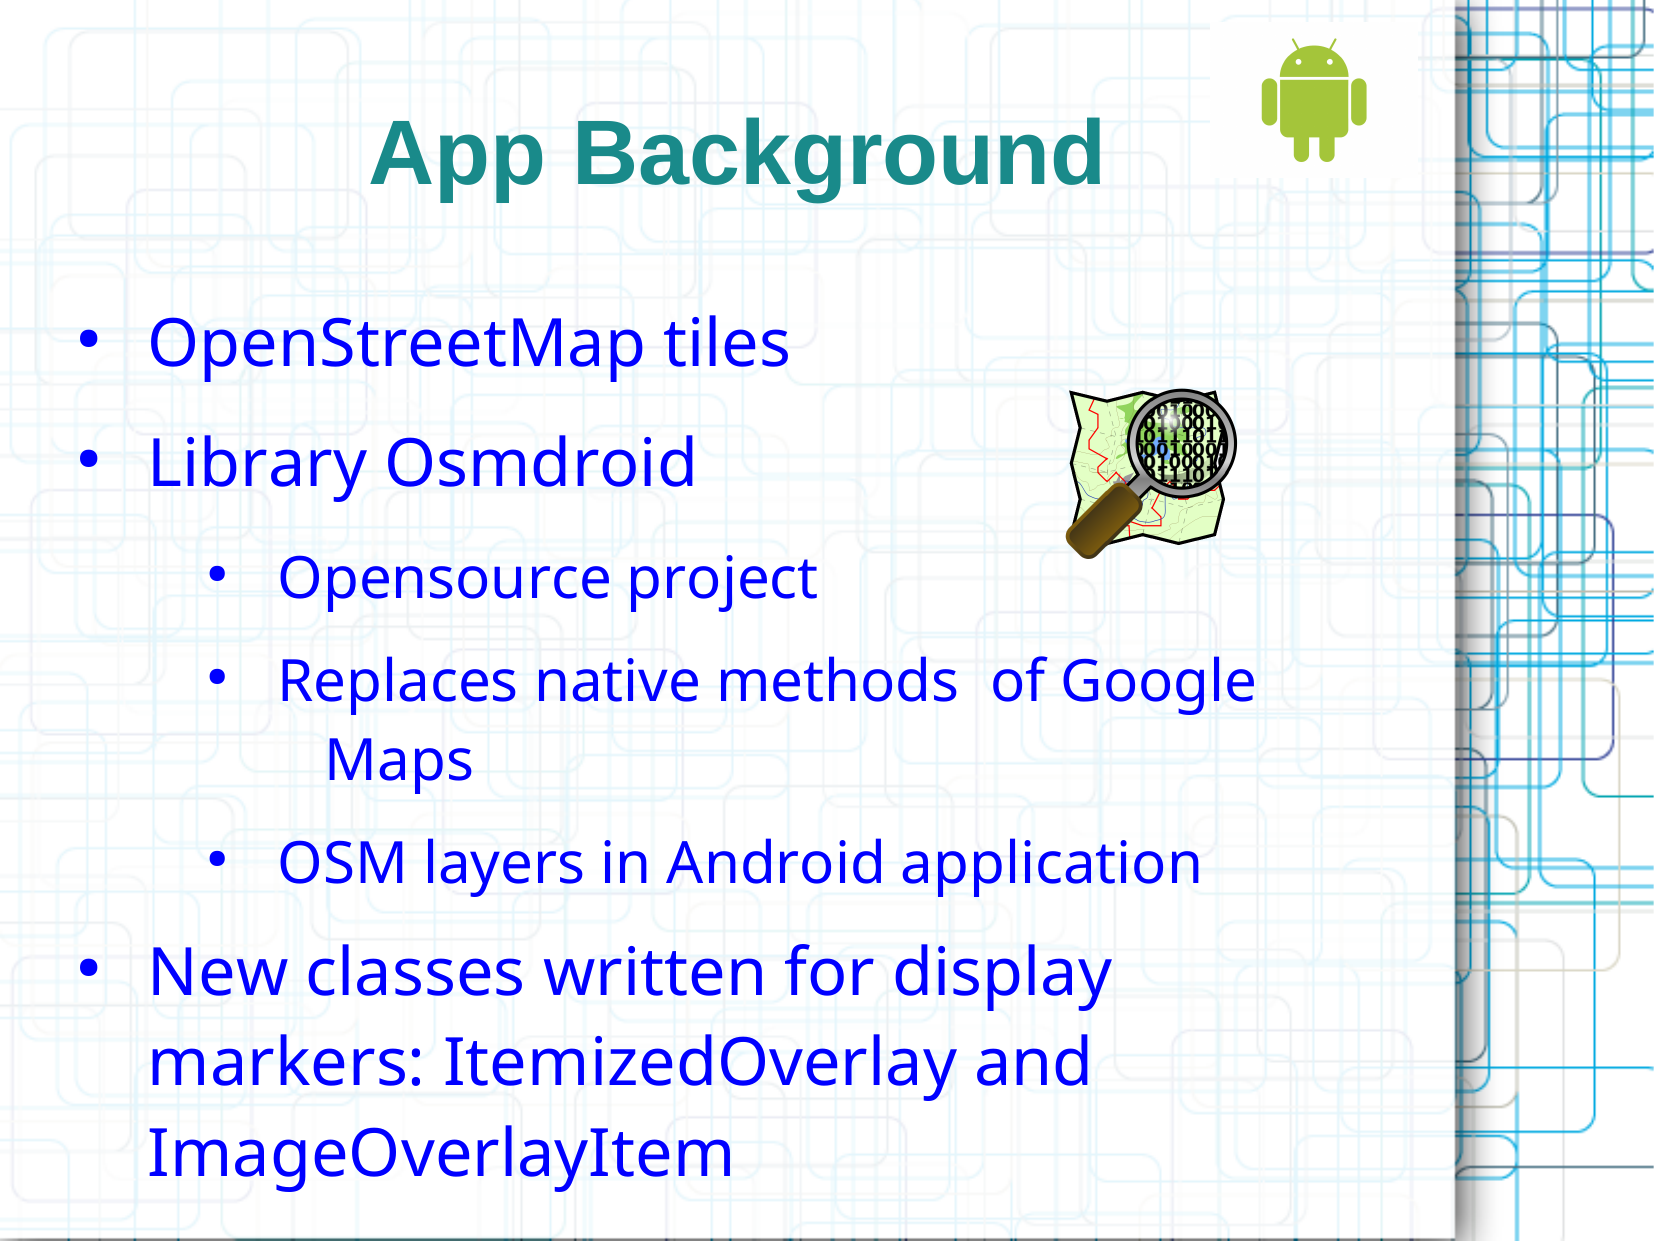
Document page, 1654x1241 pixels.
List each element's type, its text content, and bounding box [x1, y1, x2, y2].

picture [0, 0, 1654, 1241]
title App Background [59, 49, 1418, 257]
list OpenStreetMap tiles Library Osmdroid Opensource project Replaces native methods of Google Maps OSM layers in Android application New classes written for display markers: ItemizedOverlay and ImageOverlayItem [76, 295, 1388, 1025]
